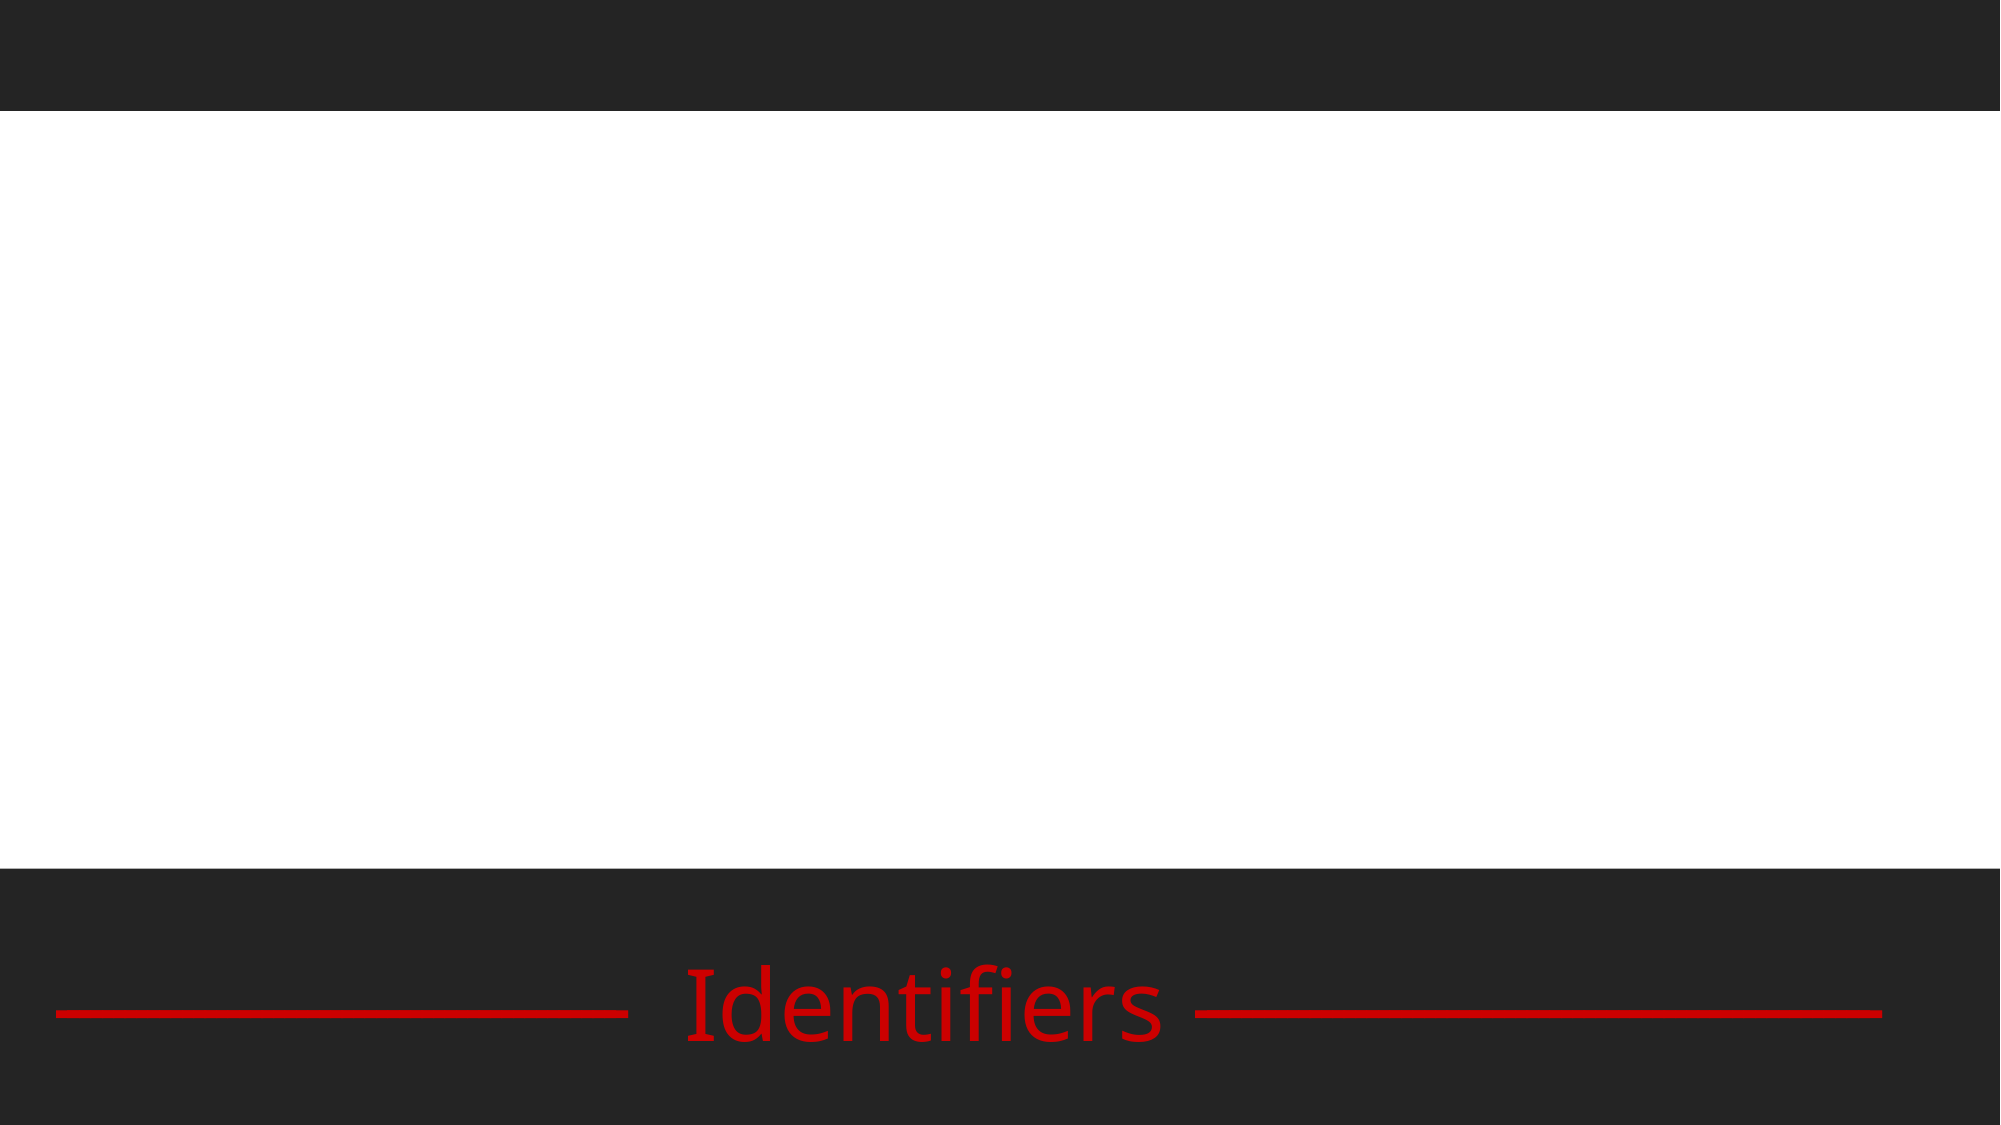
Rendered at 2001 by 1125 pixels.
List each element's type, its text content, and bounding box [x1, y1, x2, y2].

text_box [0, 0, 2000, 111]
text_box [0, 869, 2000, 1125]
text_box ------------------------------------------------- Identifiers ----------------------------------------------------------- [37, 934, 1963, 1071]
